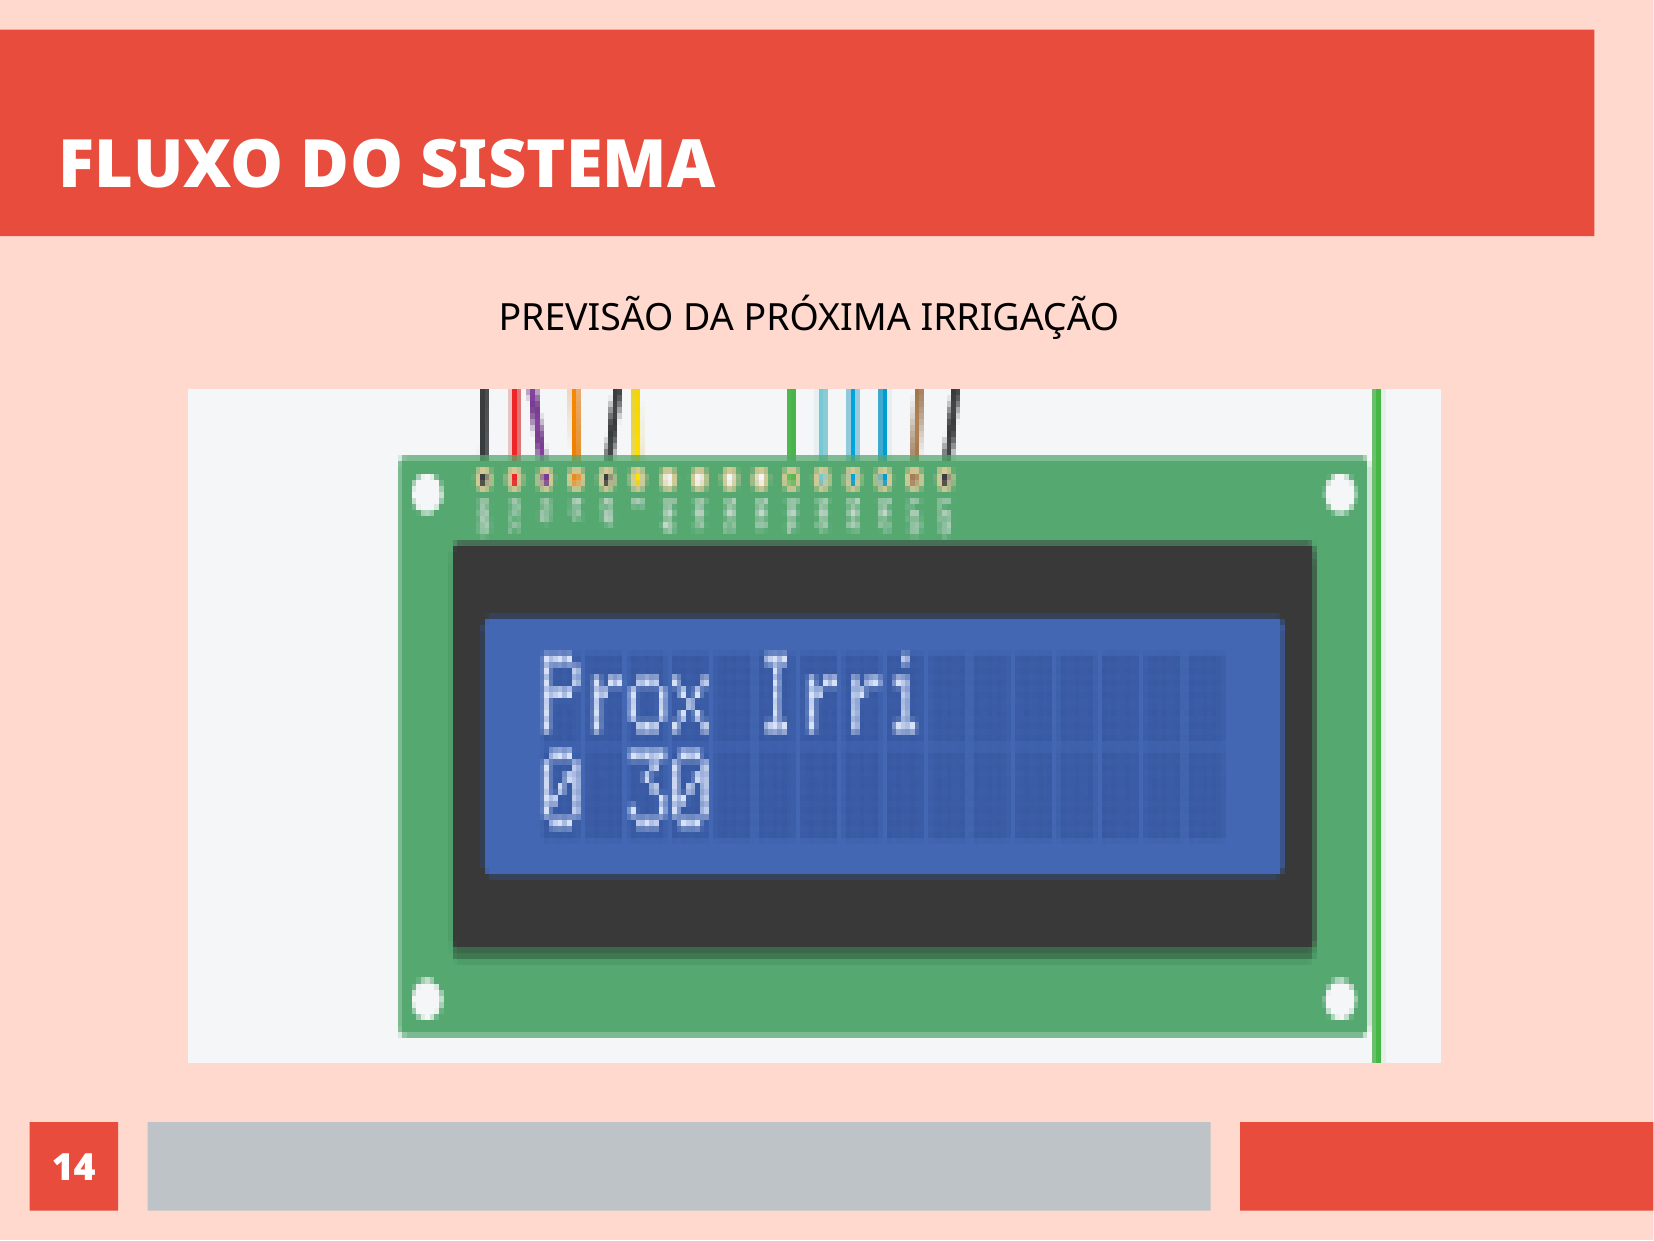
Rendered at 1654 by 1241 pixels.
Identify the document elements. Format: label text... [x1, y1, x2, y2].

picture [188, 389, 1441, 1063]
title FLUXO DO SISTEMA [59, 59, 1595, 207]
text_box PREVISÃO DA PRÓXIMA IRRIGAÇÃO [236, 283, 1382, 352]
